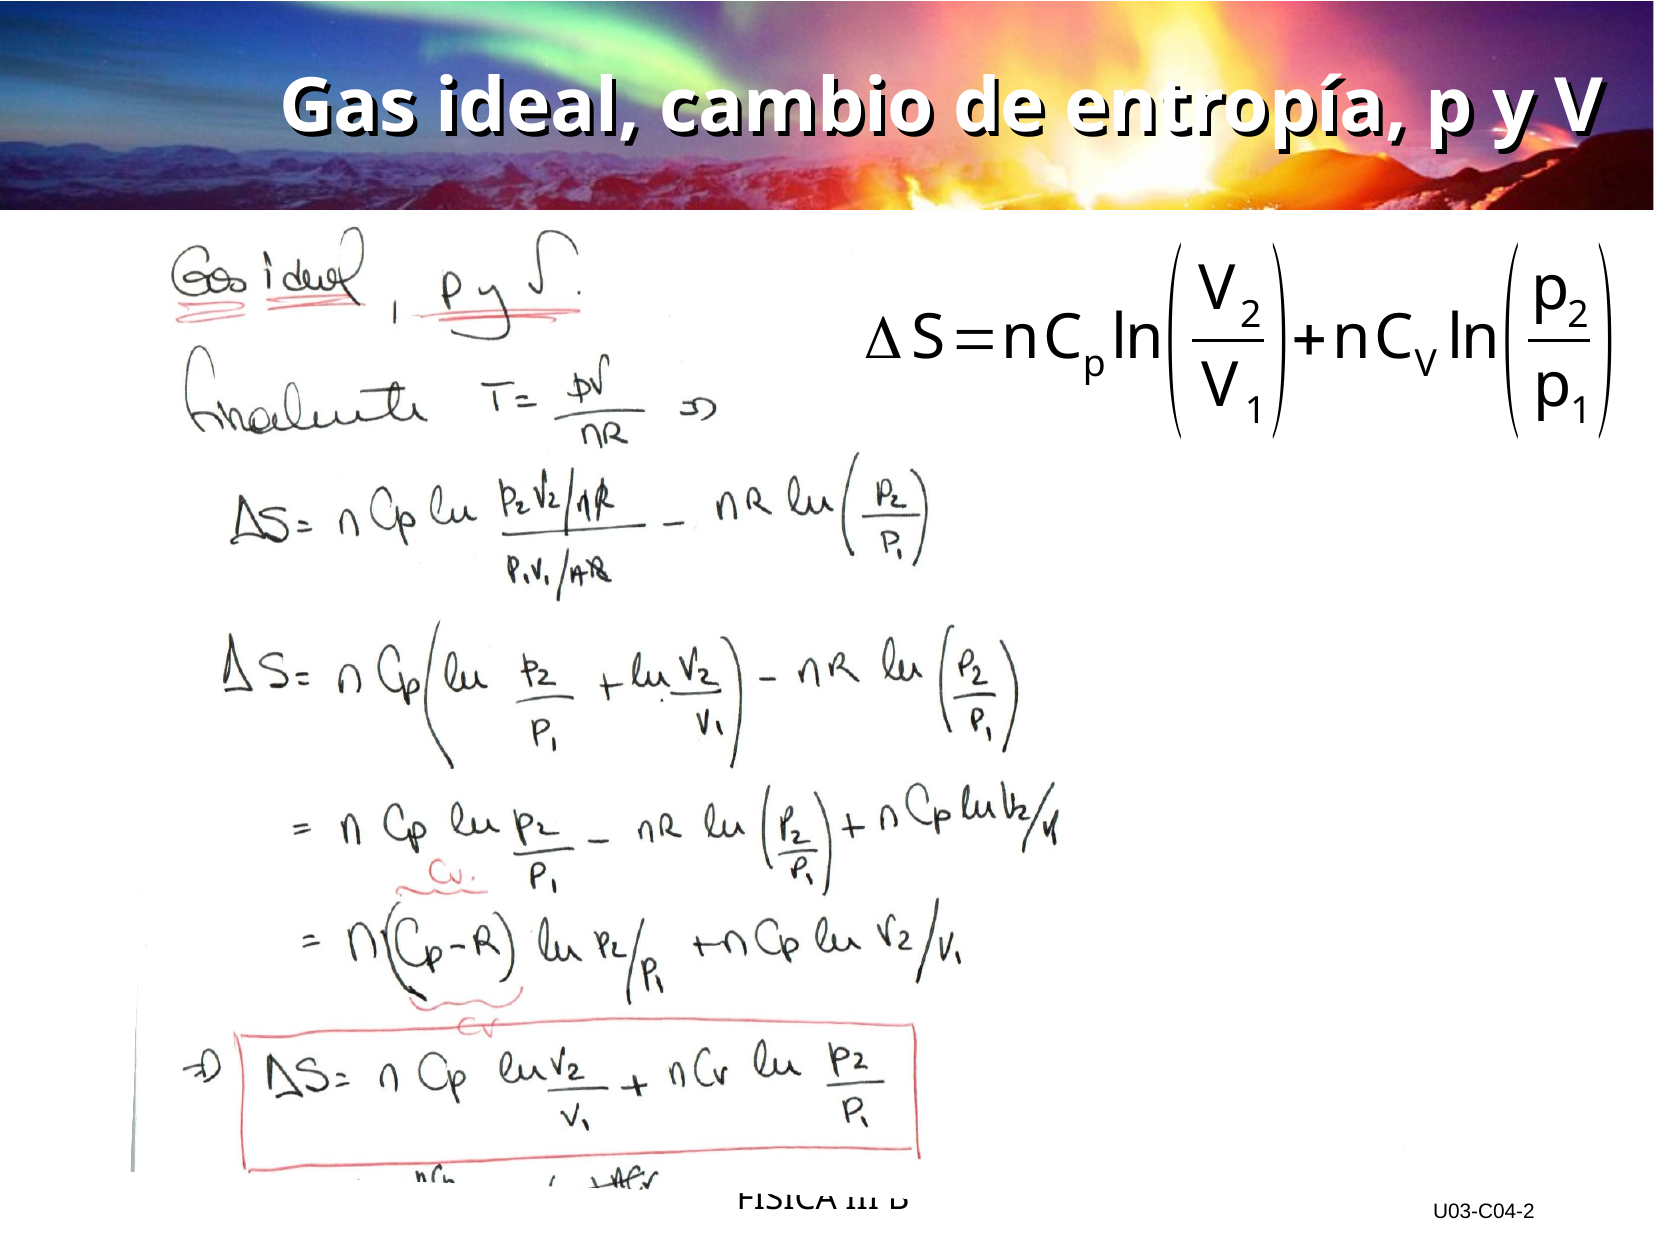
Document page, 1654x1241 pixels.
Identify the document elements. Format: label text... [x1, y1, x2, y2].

chart [857, 239, 1623, 443]
title Gas ideal, cambio de entropía, p y V [45, 15, 1606, 191]
text_box U03-C04-2 [1268, 1145, 1621, 1238]
picture [129, 212, 1455, 1218]
picture [0, 1, 1654, 210]
